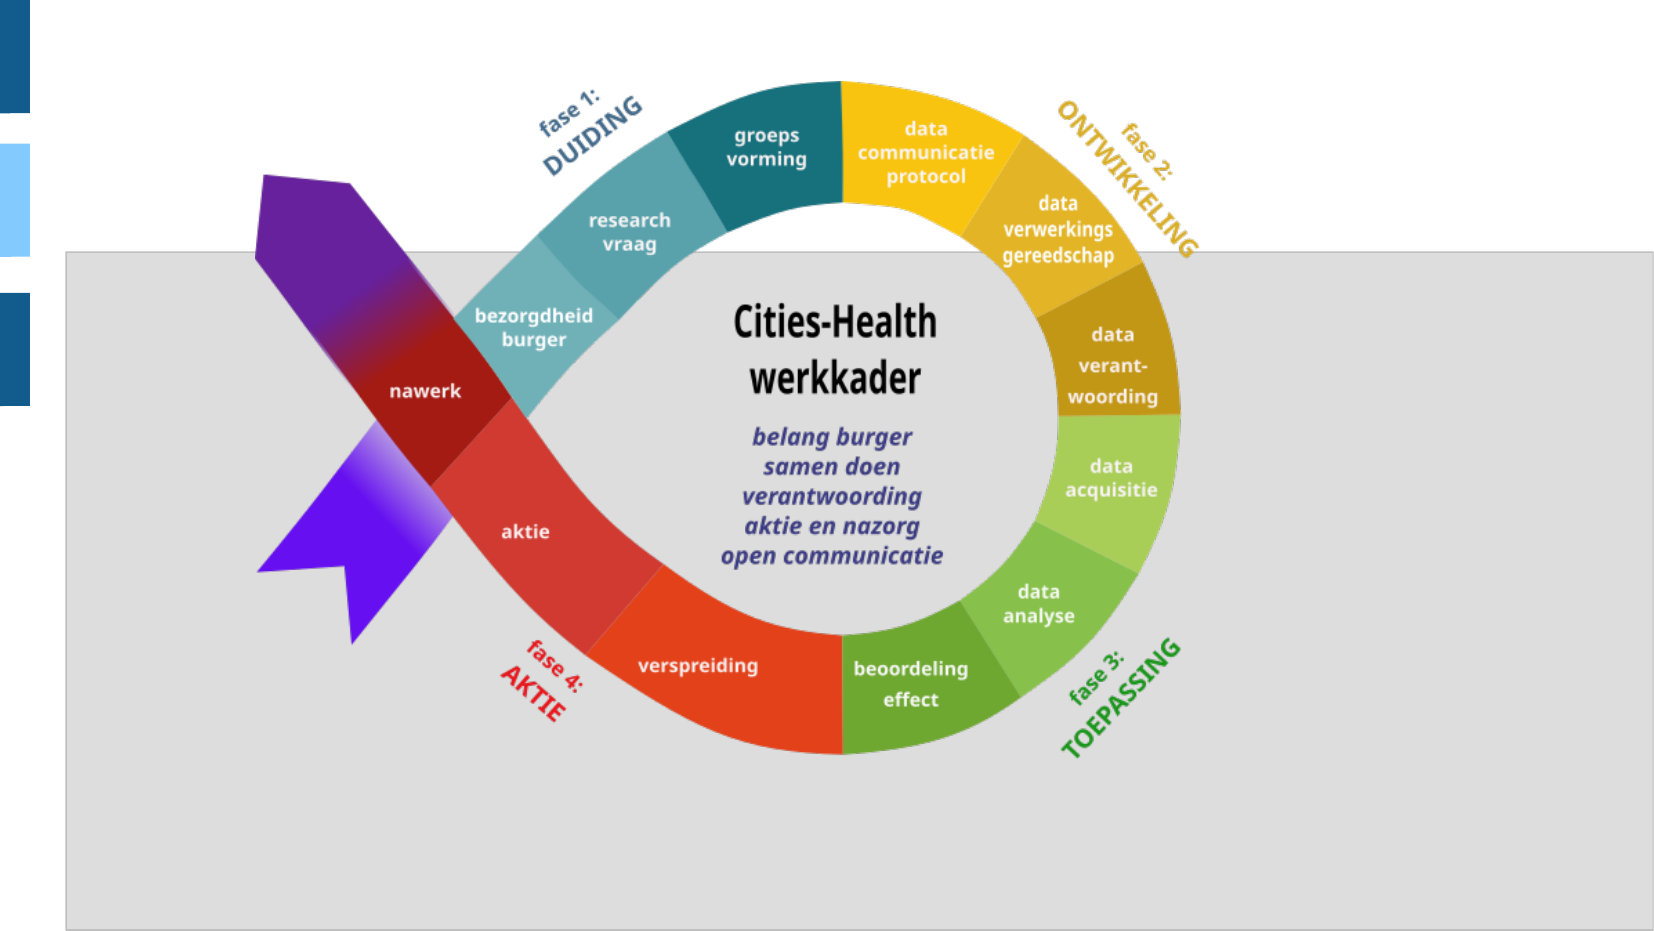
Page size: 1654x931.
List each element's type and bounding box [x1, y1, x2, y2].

picture [255, 81, 1200, 762]
